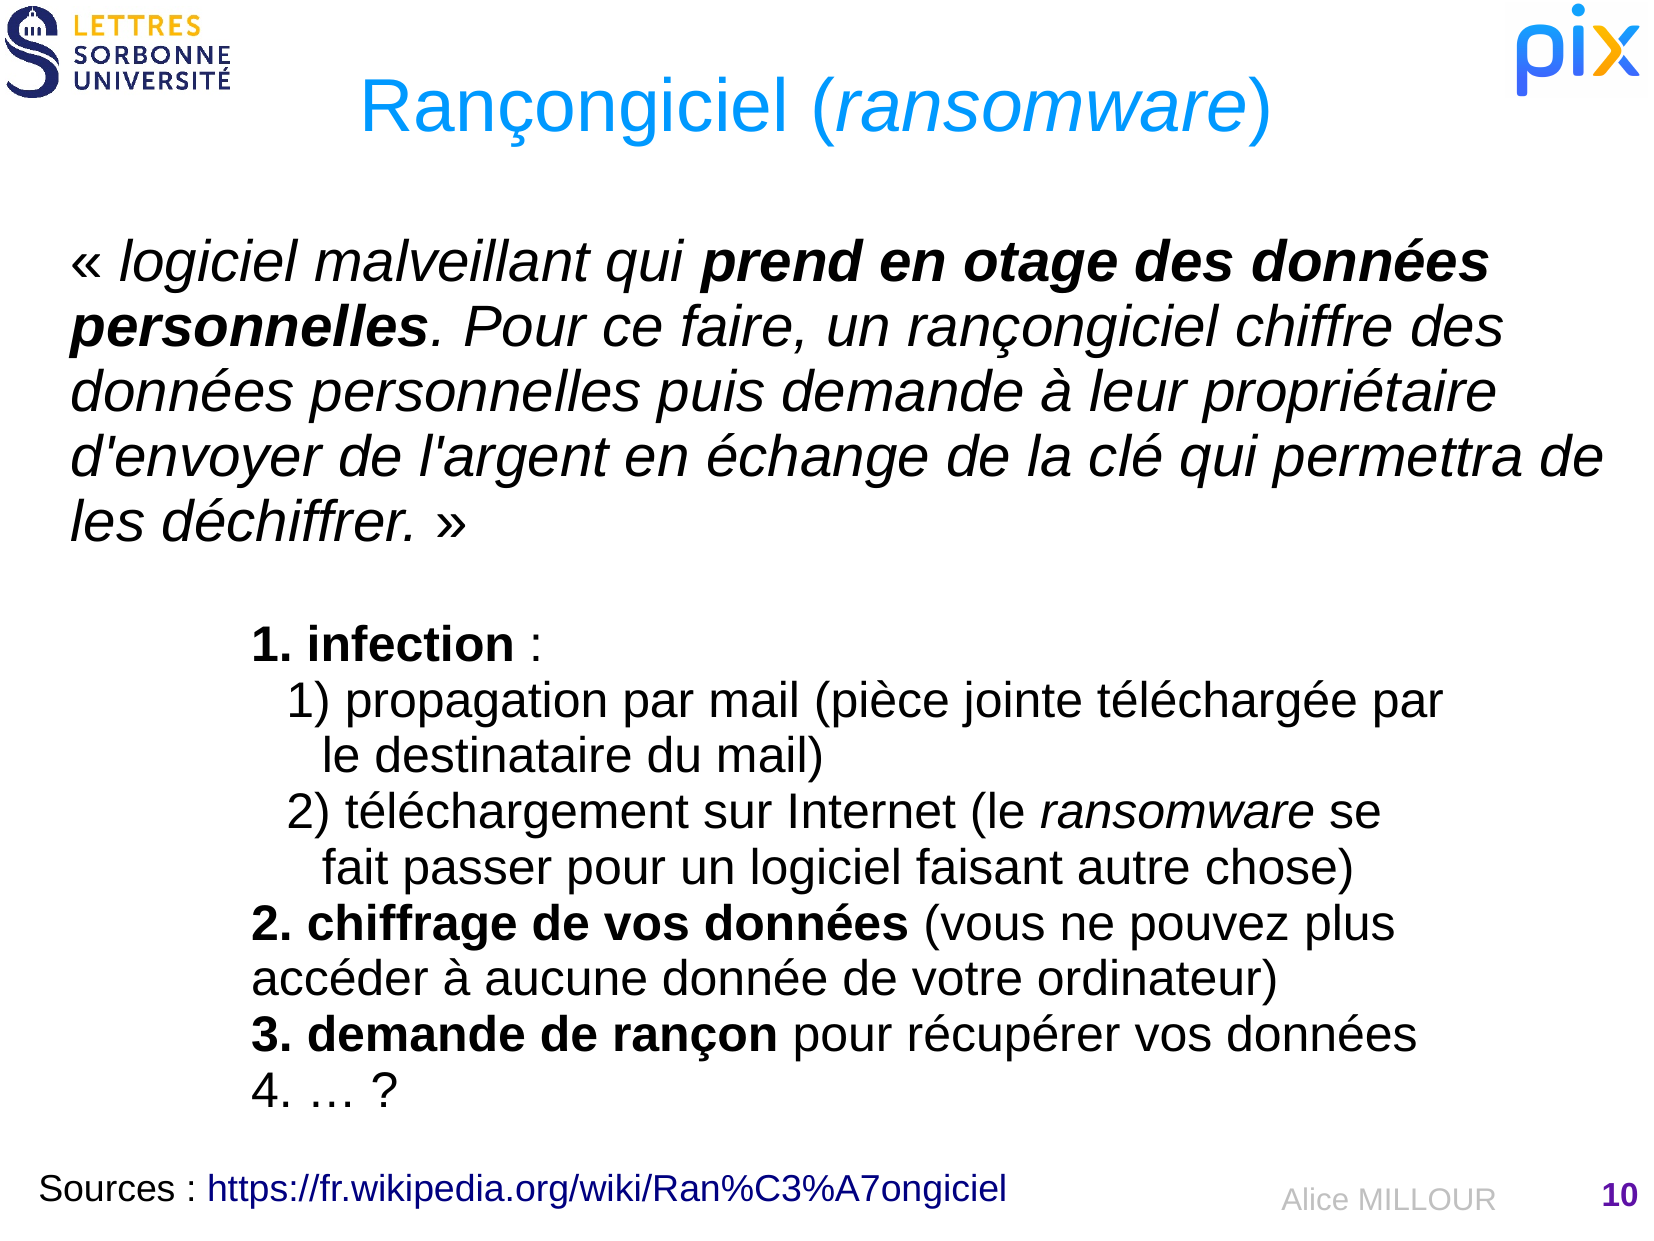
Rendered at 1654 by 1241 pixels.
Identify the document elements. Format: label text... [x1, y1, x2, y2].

list « logiciel malveillant qui prend en otage des données personnelles. Pour ce faire, un rançongiciel chiffre des données personnelles puis demande à leur propriétaire d'envoyer de l'argent en échange de la clé qui permettra de les déchiffrer. » [0, 228, 1610, 948]
title Rançongiciel (ransomware) [82, 2, 1571, 210]
text_box Sources : https://fr.wikipedia.org/wiki/Ran%C3%A7ongiciel [23, 1160, 1400, 1241]
text_box 1. infection : propagation par mail (pièce jointe téléchargée par le destinataire du mail) téléchargement sur Internet (le ransomware se fait passer pour un logiciel faisant autre chose) 2. chiffrage de vos données (vous ne pouvez plus accéder à aucune donnée de votre ordinateur) 3. demande de rançon pour récupérer vos données 4. … ? [236, 608, 1462, 1182]
picture [1571, 2, 1648, 98]
picture [5, 6, 82, 98]
